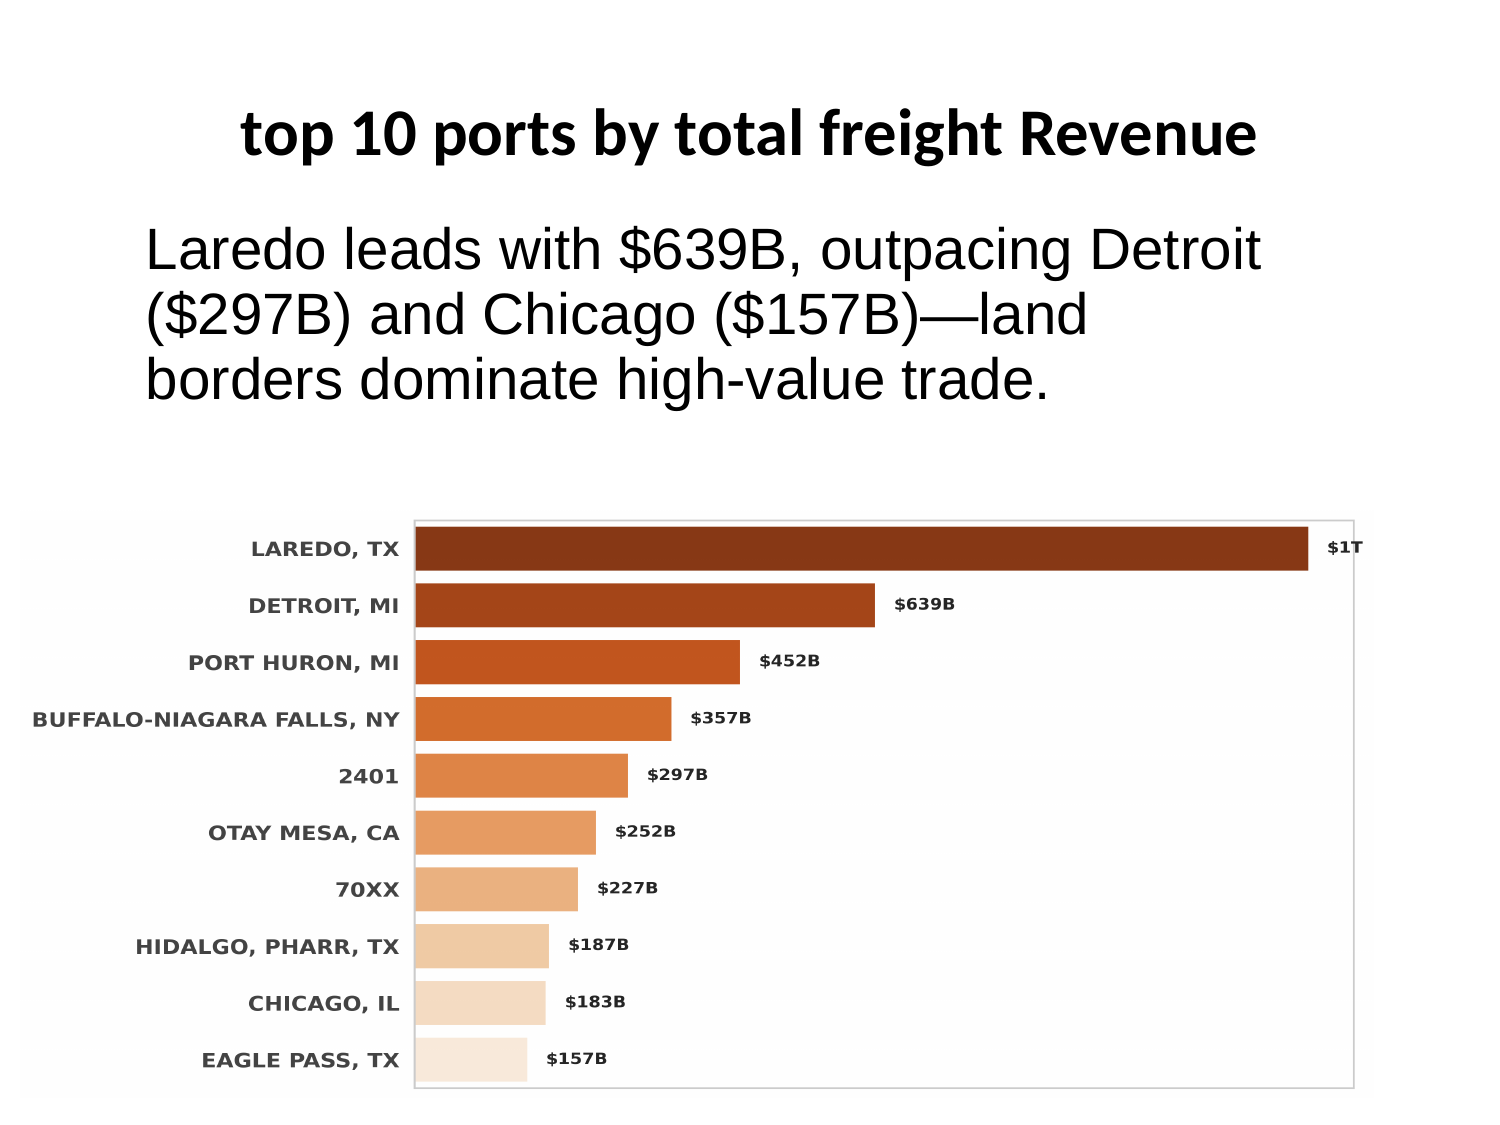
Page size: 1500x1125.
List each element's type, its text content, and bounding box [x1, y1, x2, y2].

picture [20, 510, 1374, 1099]
title top 10 ports by total freight Revenue [75, 45, 1425, 233]
text_box Laredo leads with $639B, outpacing Detroit ($297B) and Chicago ($157B)—land borders dominate high-value trade. [131, 209, 1316, 428]
